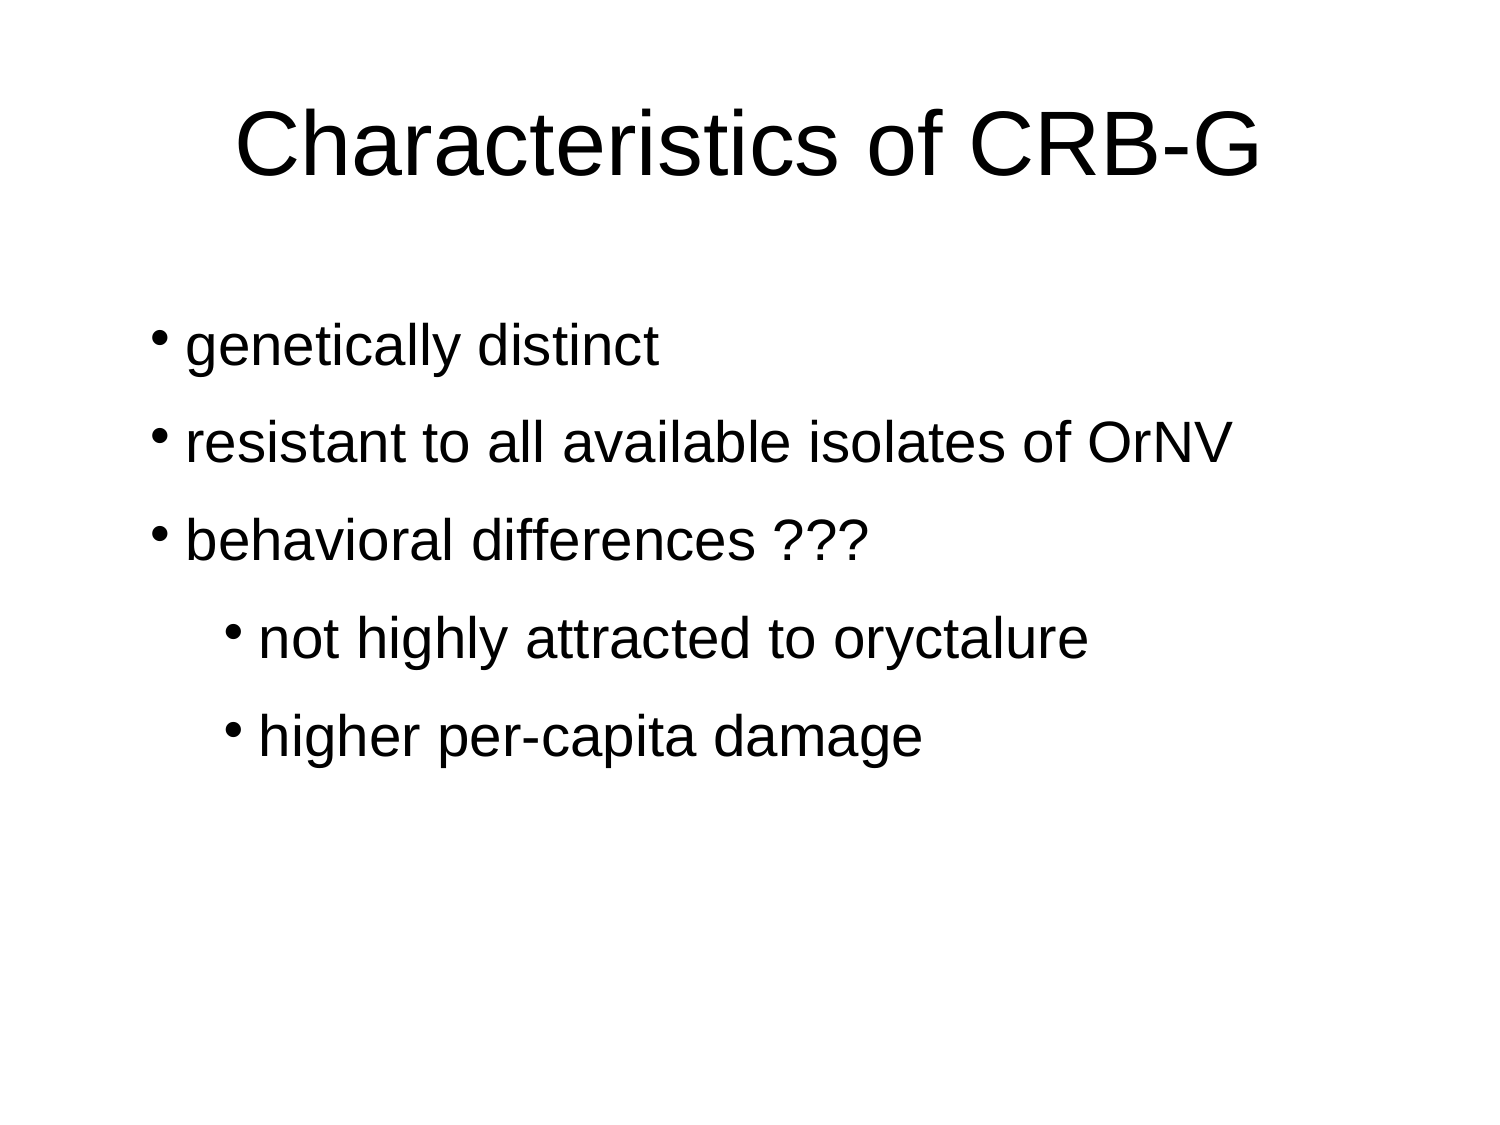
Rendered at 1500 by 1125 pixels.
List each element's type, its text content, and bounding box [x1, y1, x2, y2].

text_box Characteristics of CRB-G [74, 44, 1425, 233]
text_box genetically distinct resistant to all available isolates of OrNV behavioral differences ??? not highly attracted to oryctalure higher per-capita damage [135, 207, 1368, 961]
